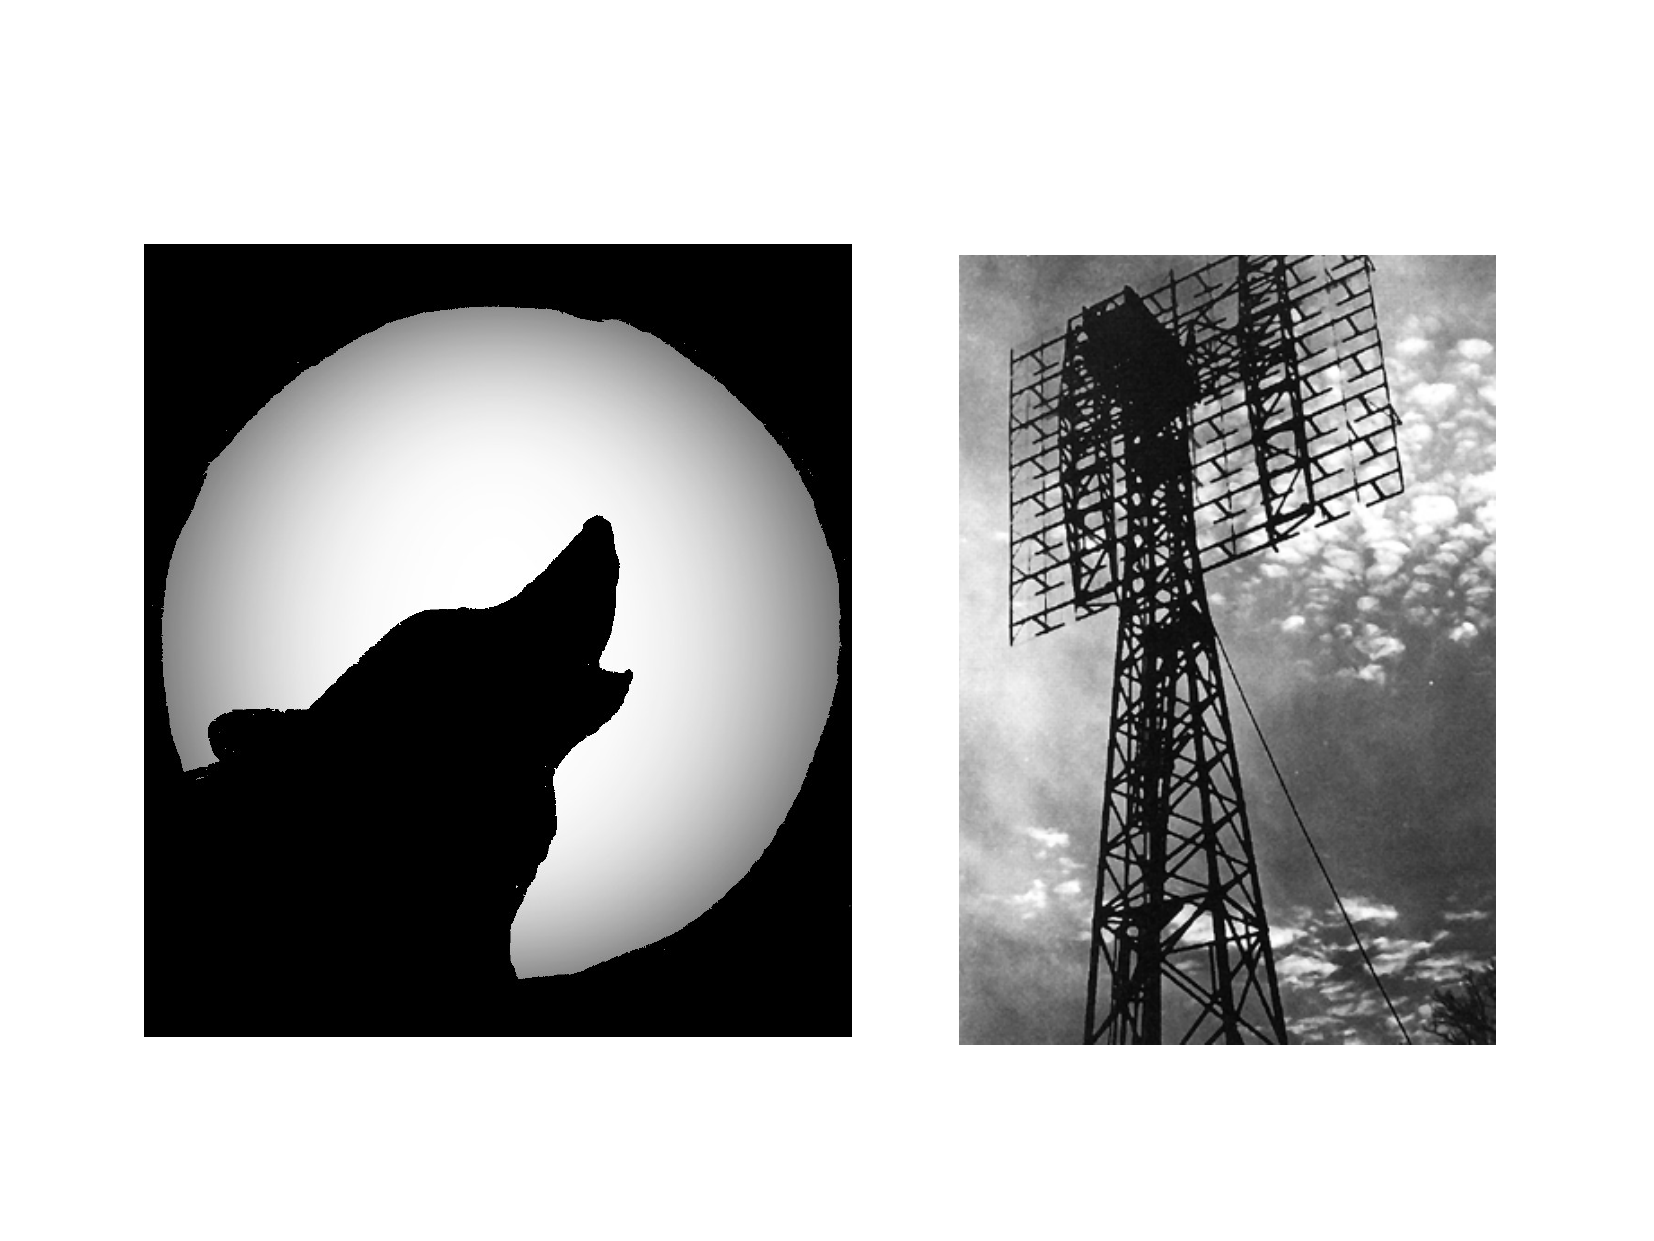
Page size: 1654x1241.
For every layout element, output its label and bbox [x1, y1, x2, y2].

picture [144, 244, 852, 1037]
picture [959, 255, 1496, 1045]
